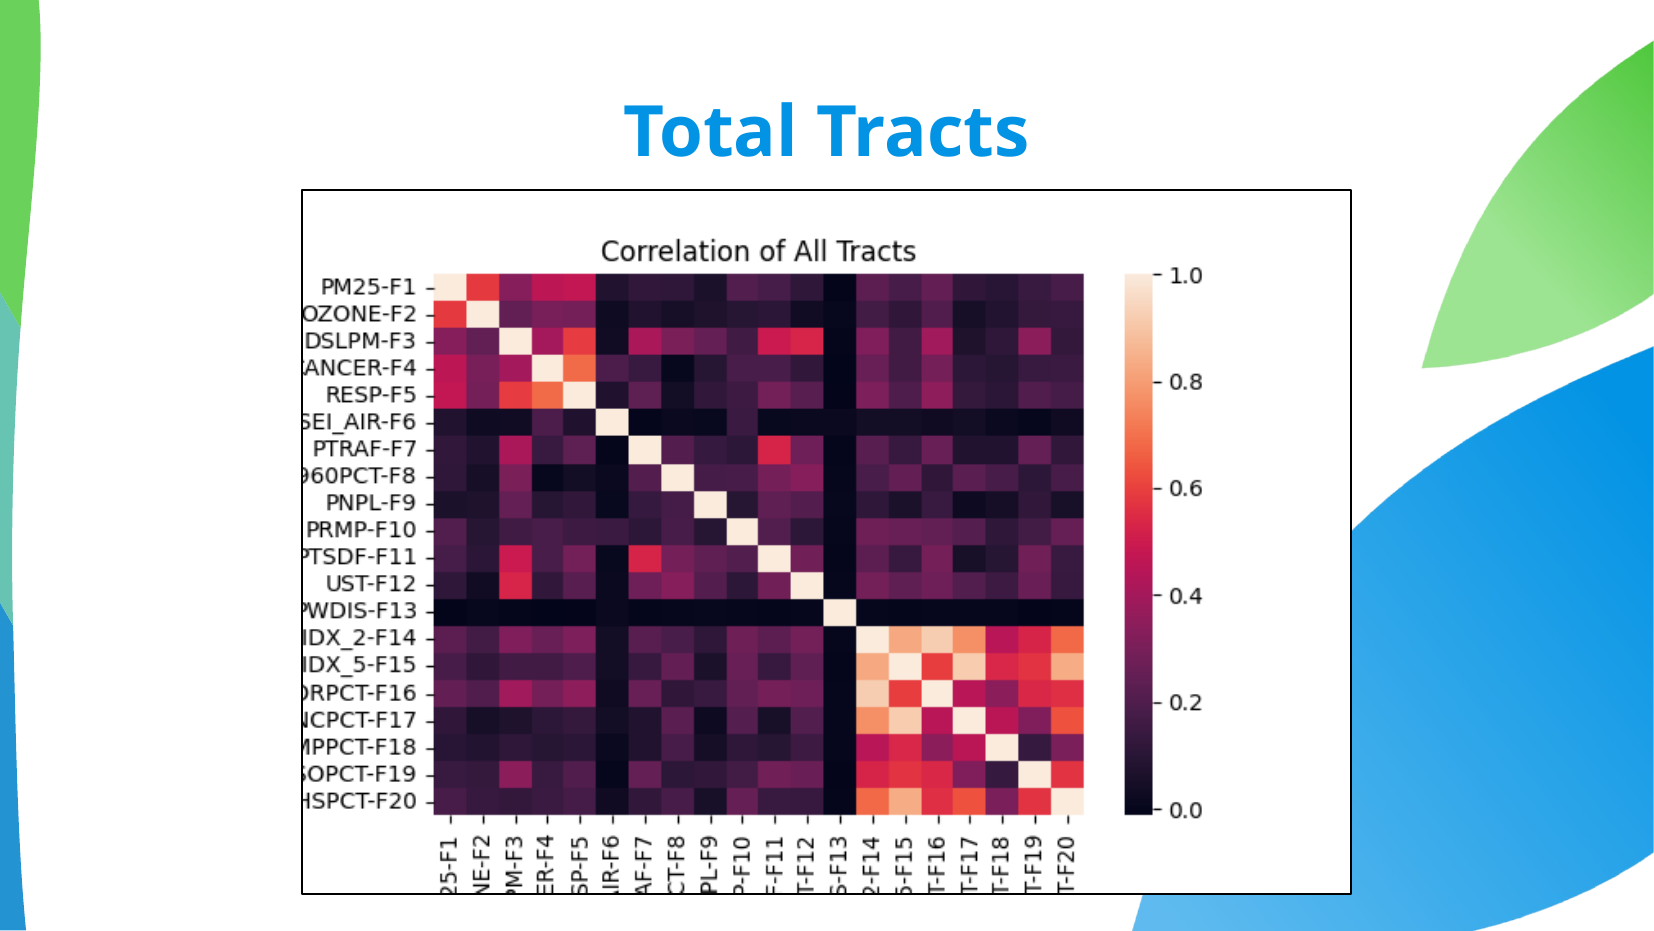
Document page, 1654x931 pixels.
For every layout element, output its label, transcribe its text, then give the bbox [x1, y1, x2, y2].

text_box Total Tracts [0, 78, 1654, 263]
picture [1133, 41, 1654, 78]
picture [303, 190, 1351, 893]
picture [1133, 263, 1654, 930]
